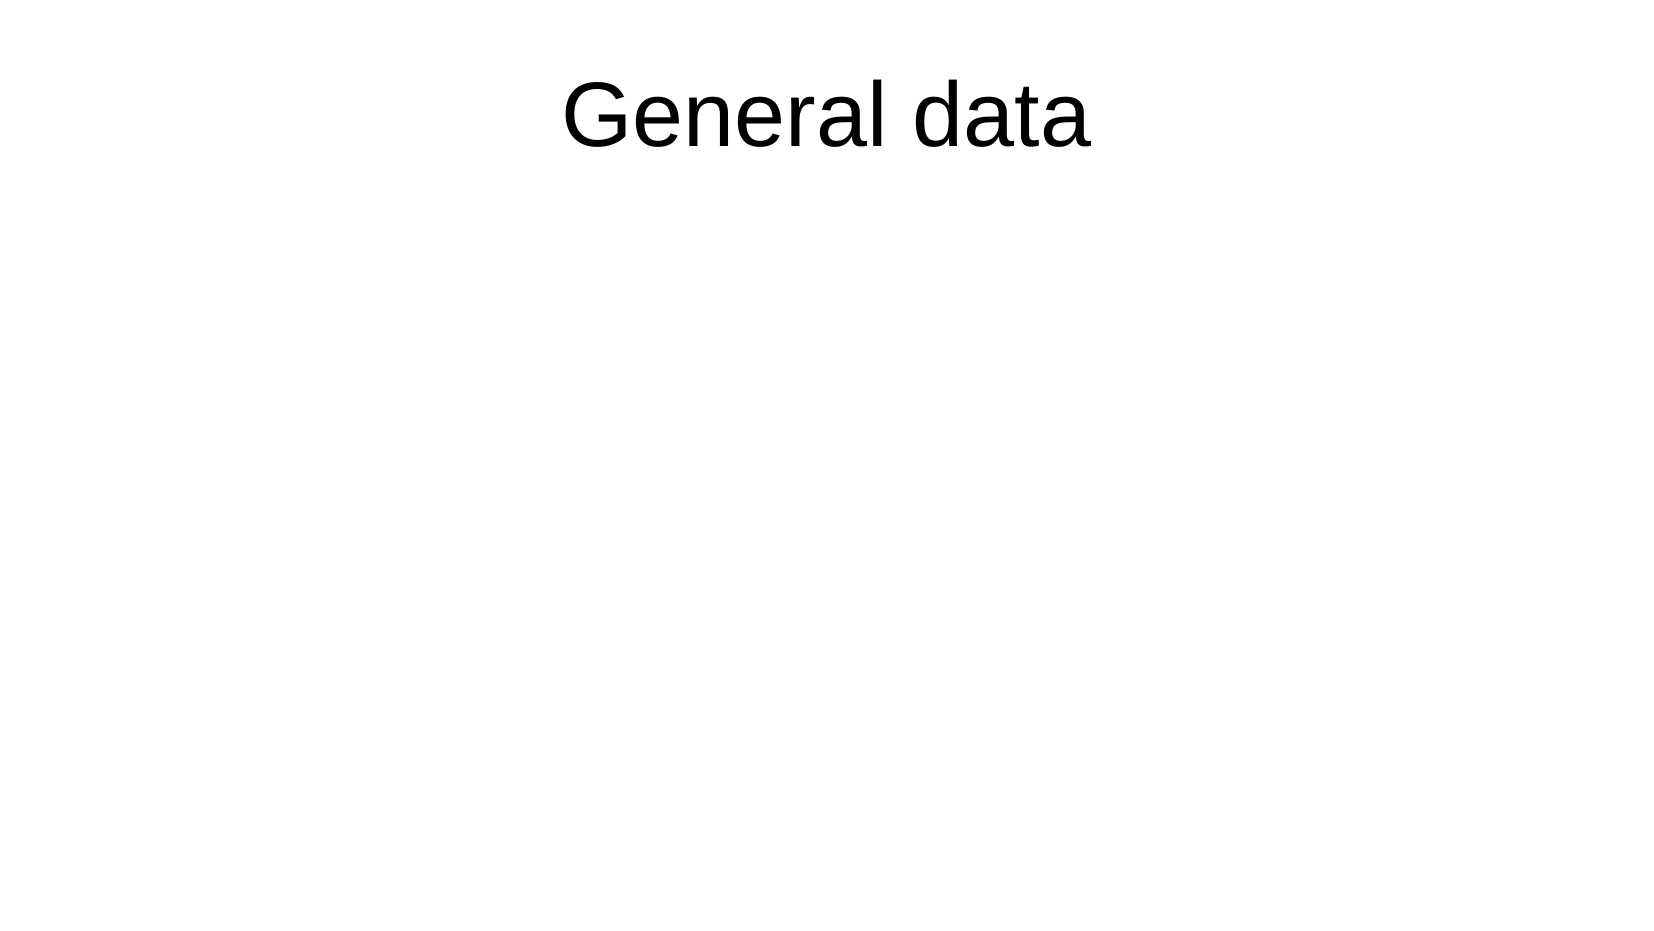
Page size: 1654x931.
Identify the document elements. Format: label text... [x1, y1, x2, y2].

title General data [82, 37, 1571, 193]
